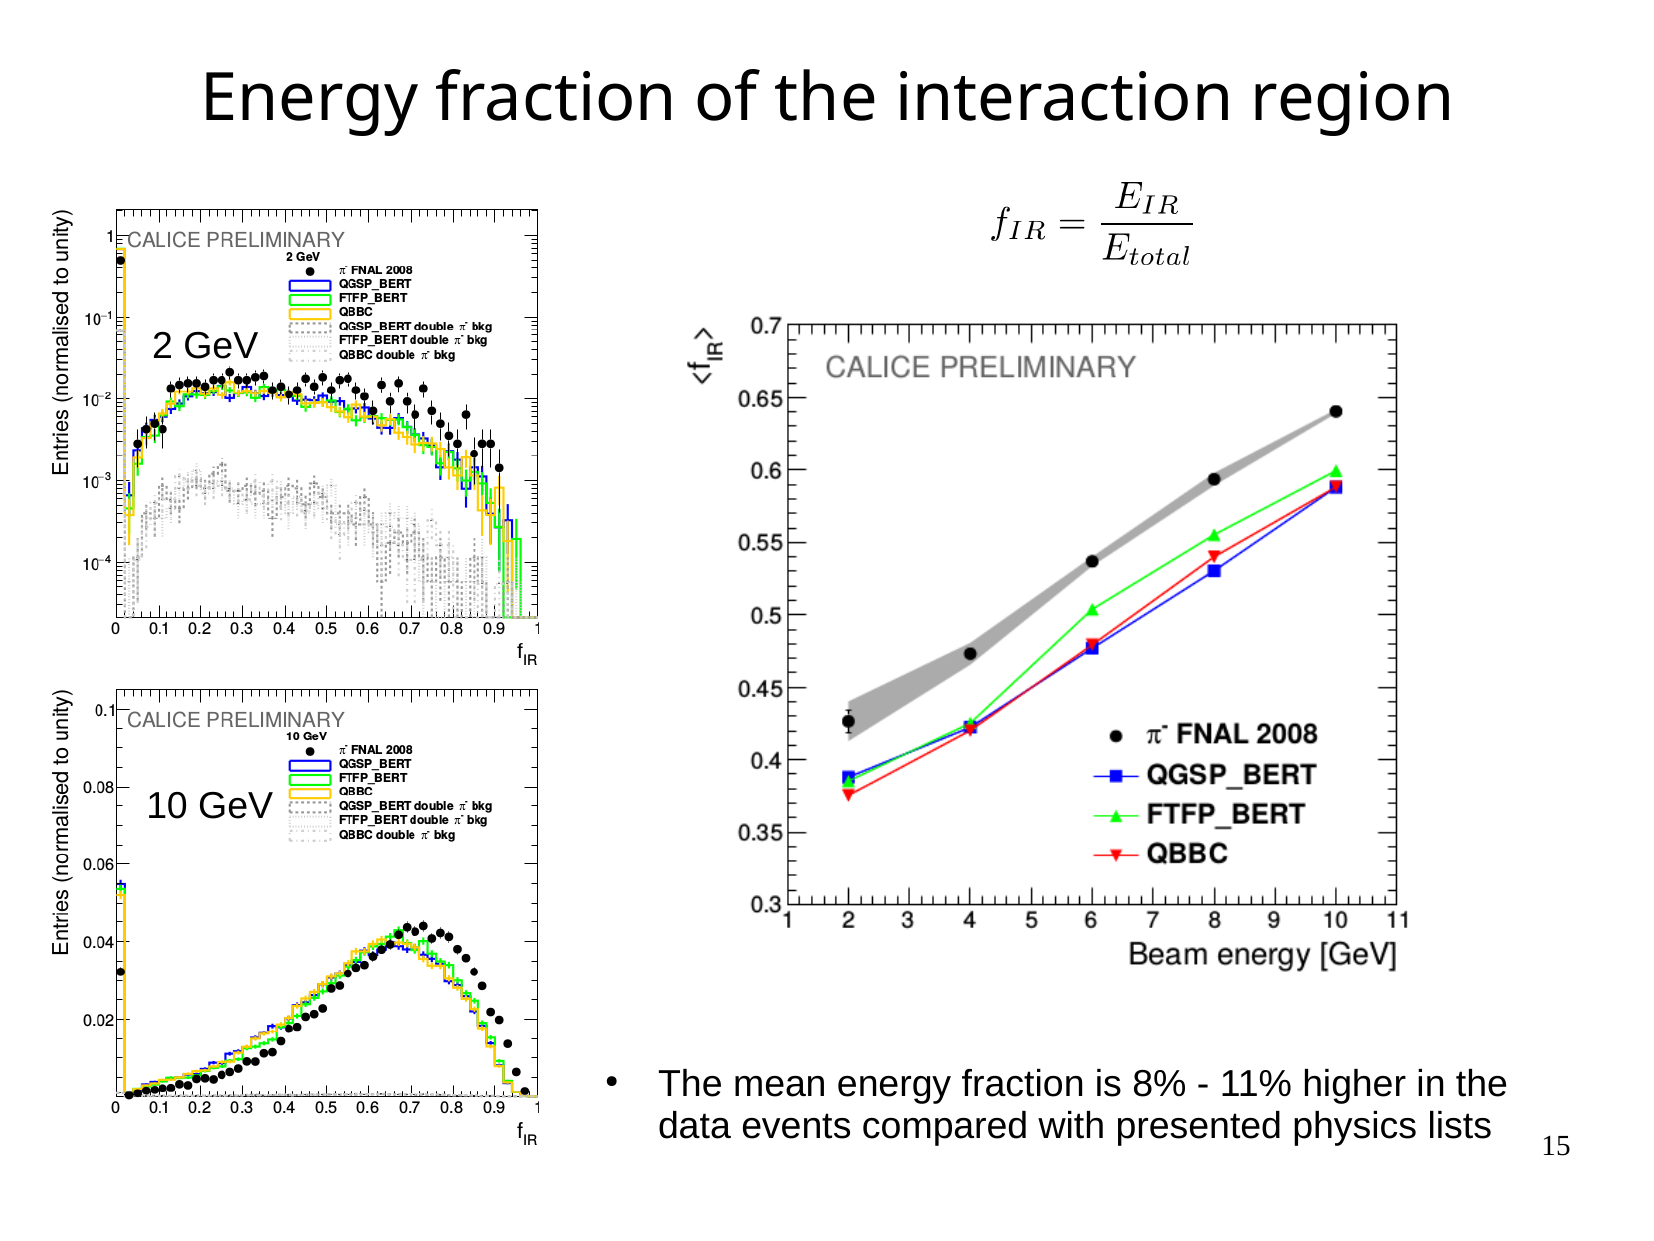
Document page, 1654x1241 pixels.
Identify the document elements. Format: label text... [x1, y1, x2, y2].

text_box 10 GeV [131, 777, 289, 835]
picture [48, 176, 590, 1145]
title Energy fraction of the interaction region [85, 52, 1571, 138]
text_box 2 GeV [137, 316, 274, 374]
picture [677, 182, 1471, 976]
list The mean energy fraction is 8% - 11% higher in the data events compared with presented physics lists [587, 1062, 1571, 1221]
